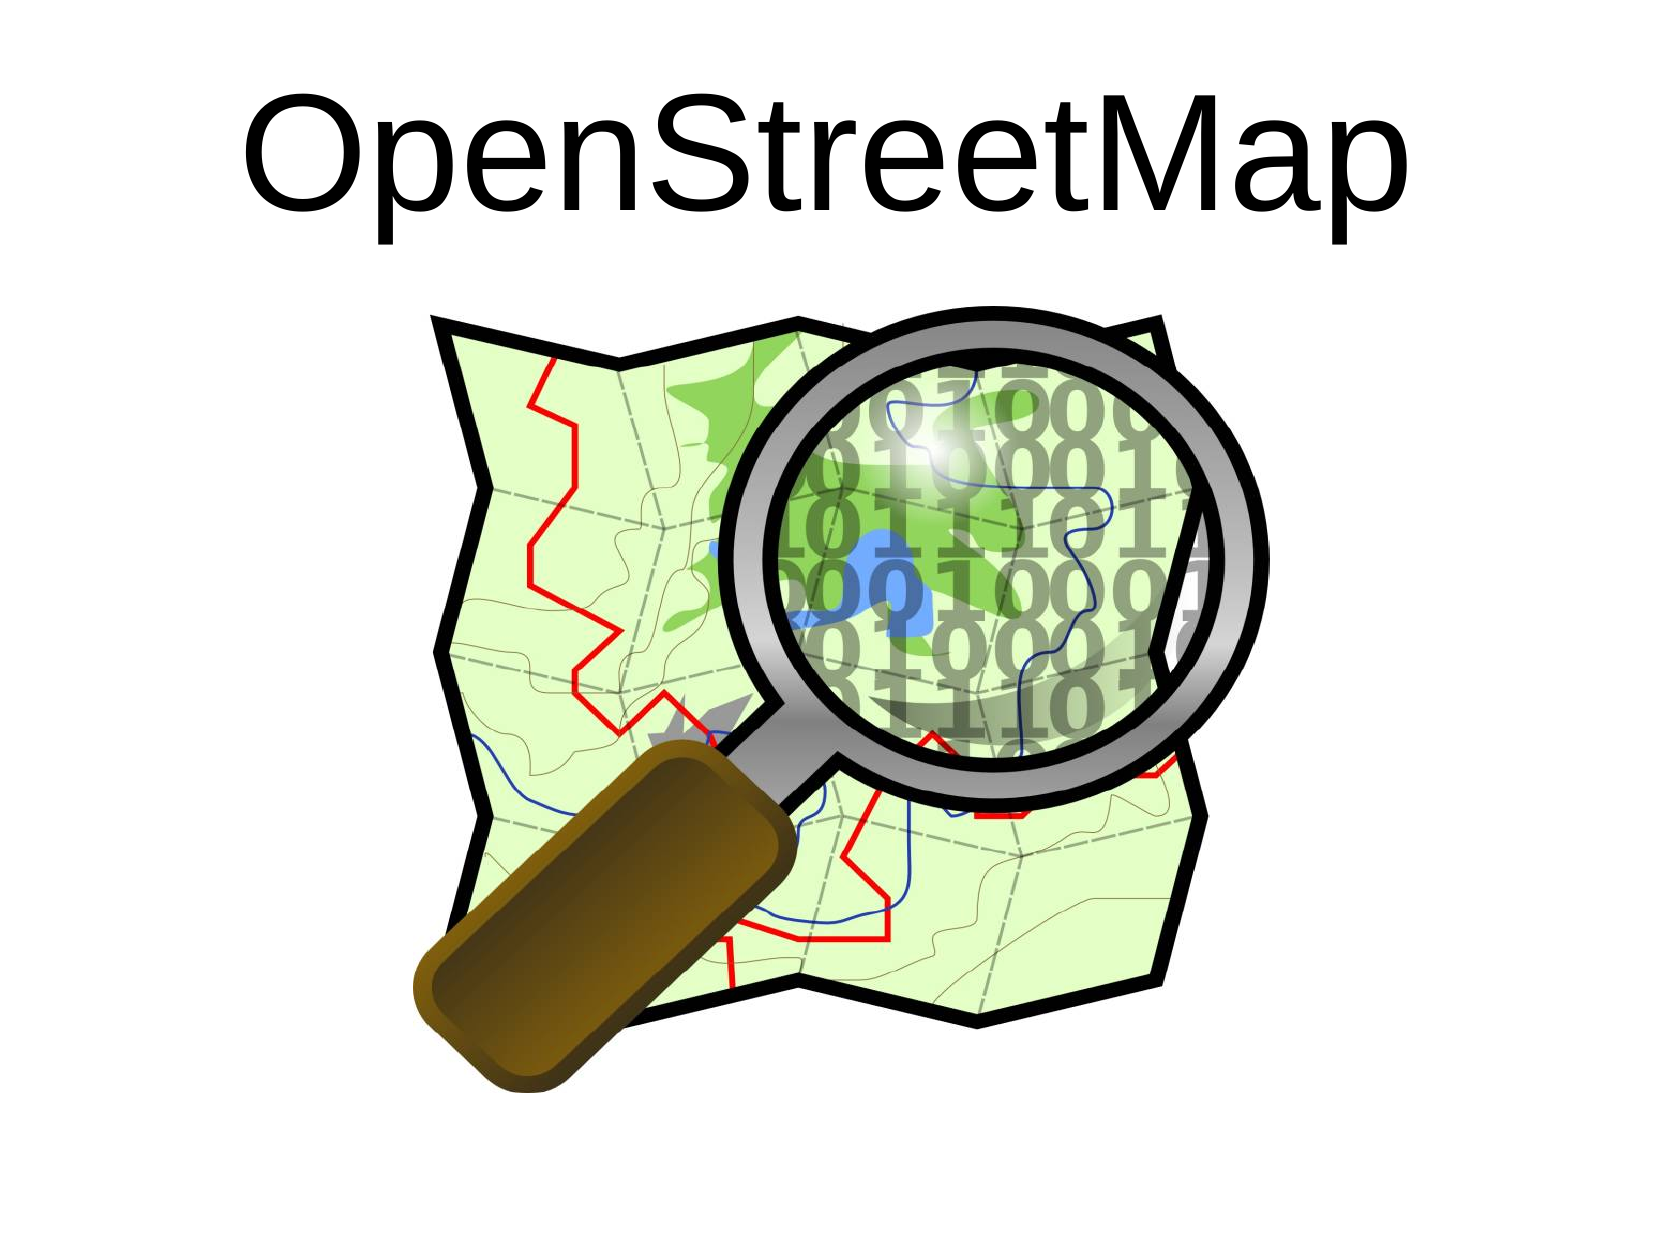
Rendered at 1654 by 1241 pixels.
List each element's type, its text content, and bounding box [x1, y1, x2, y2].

picture [413, 306, 1270, 1093]
title OpenStreetMap [82, 49, 1571, 257]
